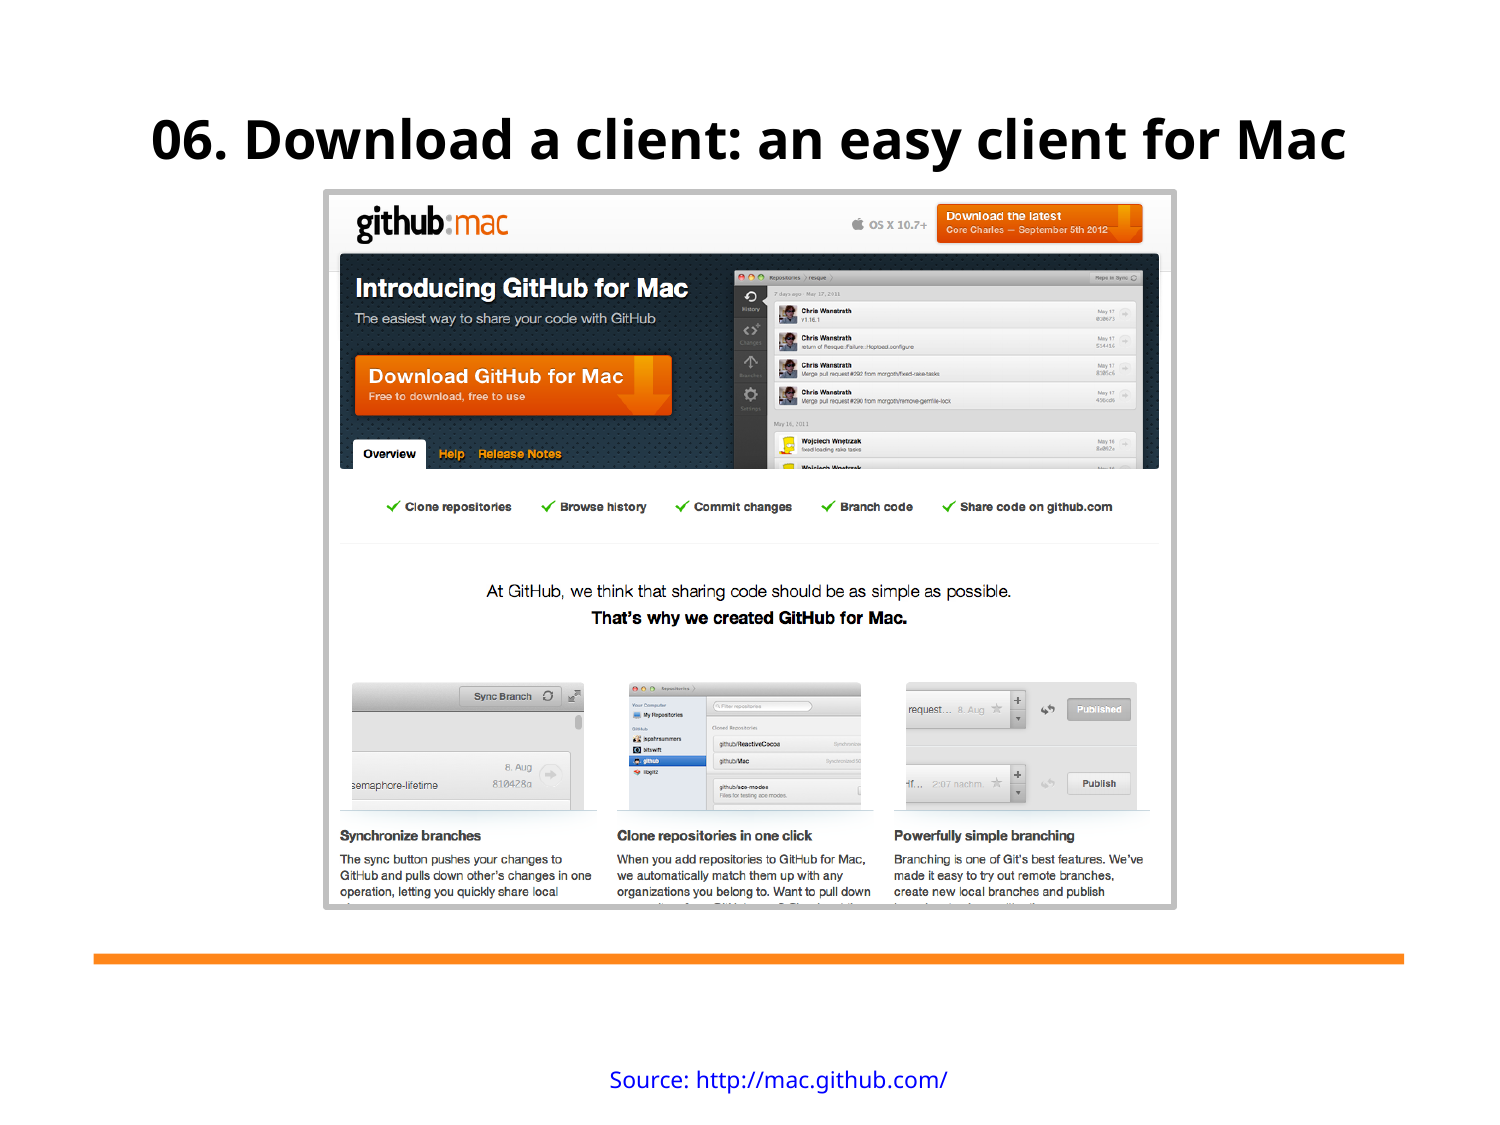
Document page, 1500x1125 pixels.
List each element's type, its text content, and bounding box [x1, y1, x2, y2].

title 06. Download a client: an easy client for Mac [75, 44, 1426, 233]
picture [0, 0, 1500, 1125]
text_box Source: http://mac.github.com/ [594, 1056, 906, 1098]
